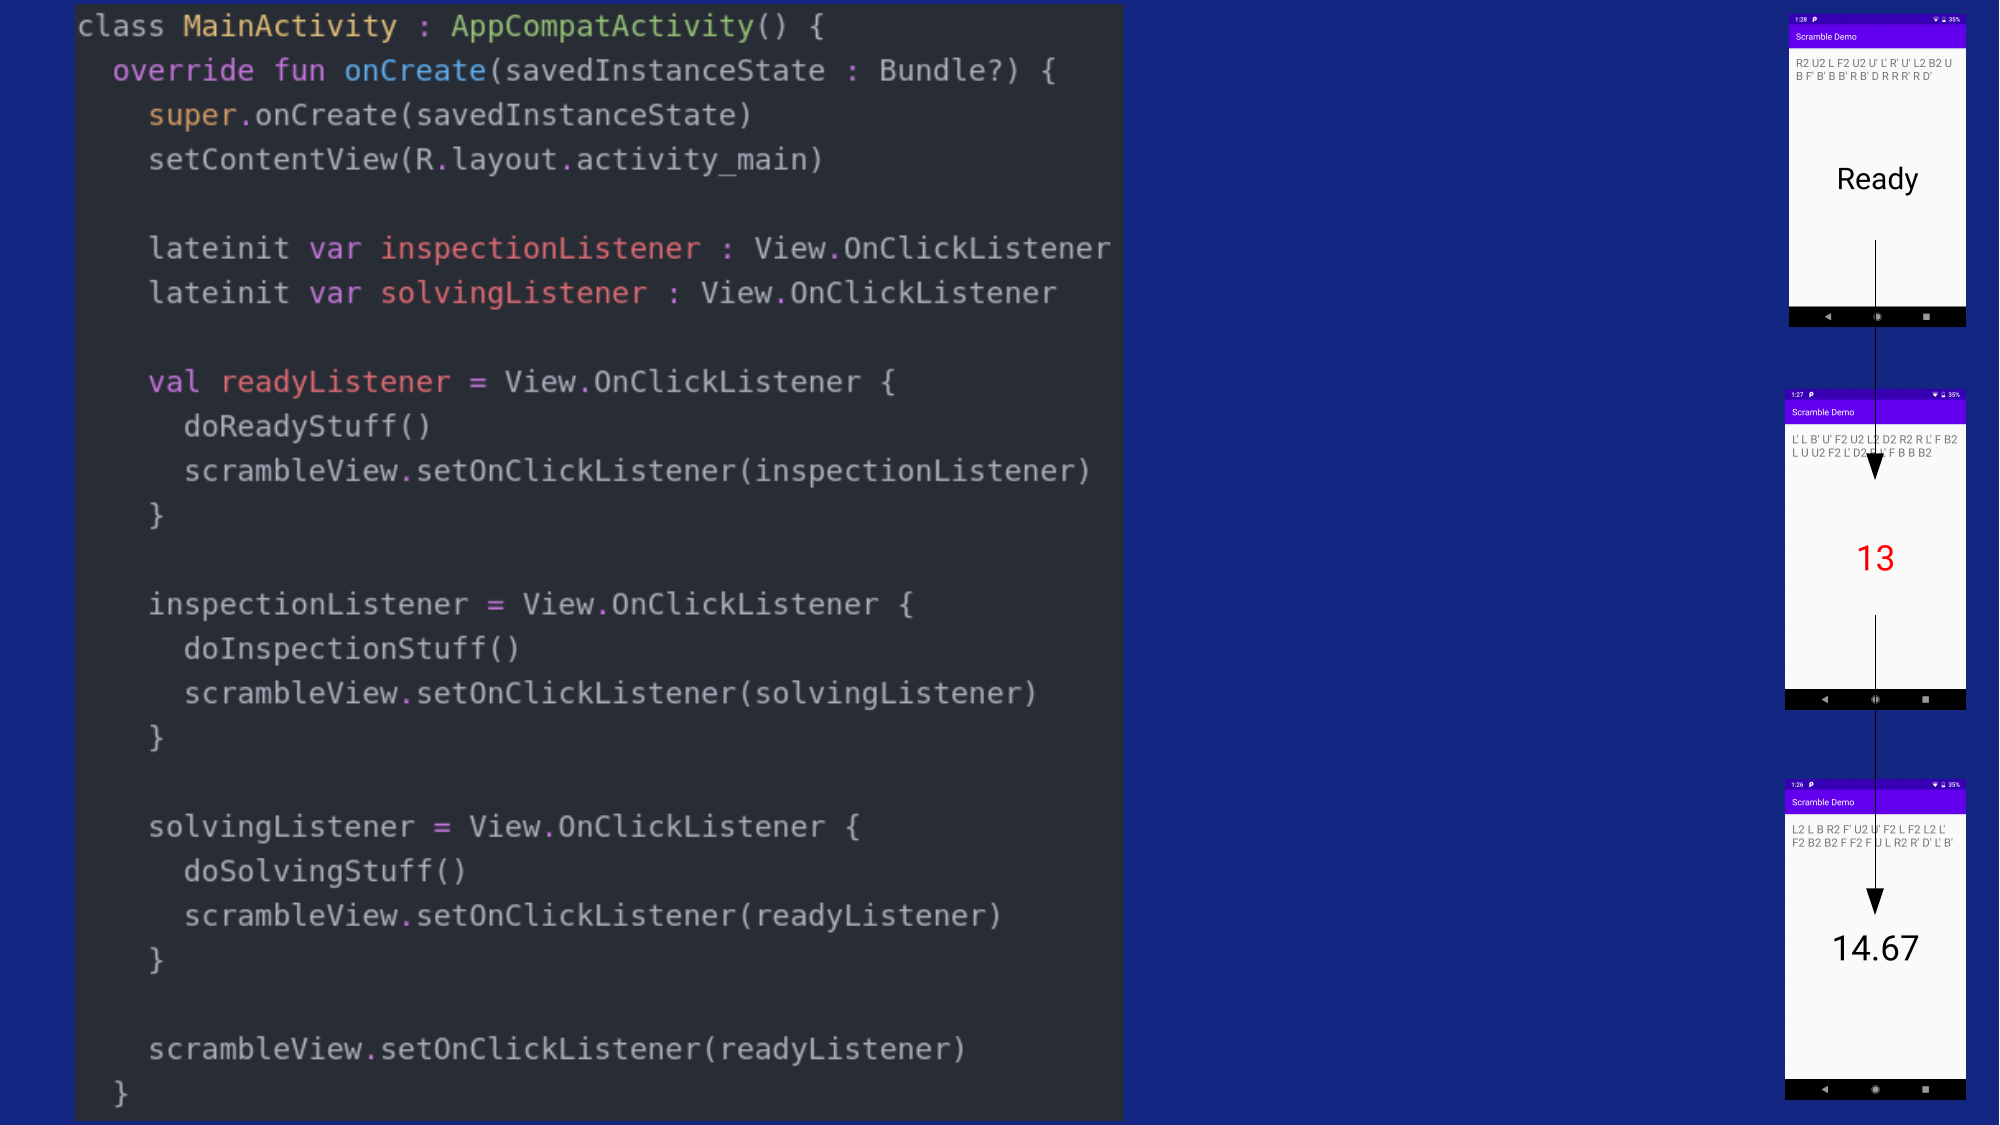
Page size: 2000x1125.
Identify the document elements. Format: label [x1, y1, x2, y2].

picture [1785, 779, 1966, 1101]
picture [1785, 389, 1966, 711]
picture [75, 4, 1124, 1121]
picture [1789, 14, 1966, 327]
